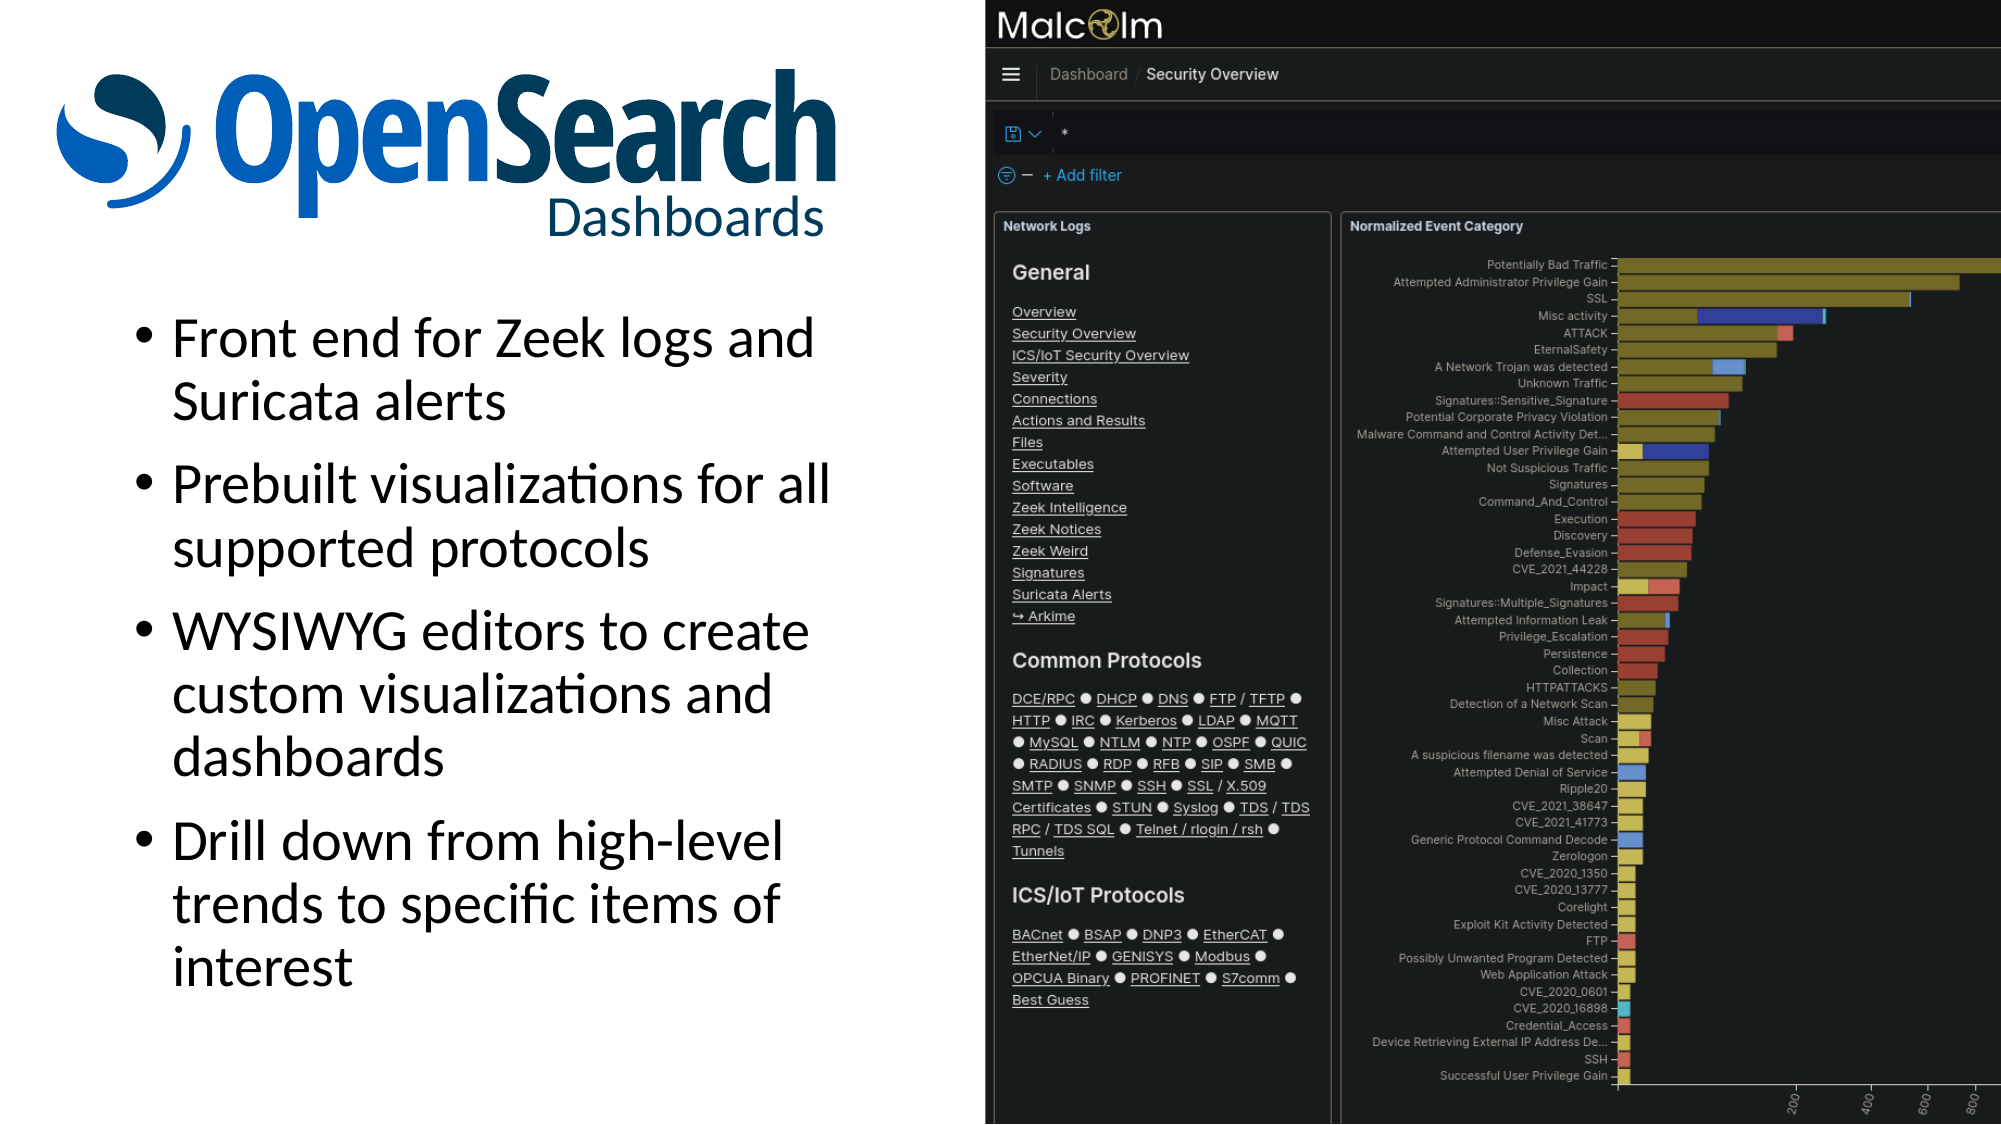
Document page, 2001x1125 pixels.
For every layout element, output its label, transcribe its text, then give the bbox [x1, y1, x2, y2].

picture [56, 69, 836, 218]
list Front end for Zeek logs and Suricata alerts Prebuilt visualizations for all supported protocols WYSIWYG editors to create custom visualizations and dashboards Drill down from high-level trends to specific items of interest [119, 299, 950, 1043]
text_box Dashboards [530, 185, 842, 259]
picture [985, 0, 2000, 1124]
